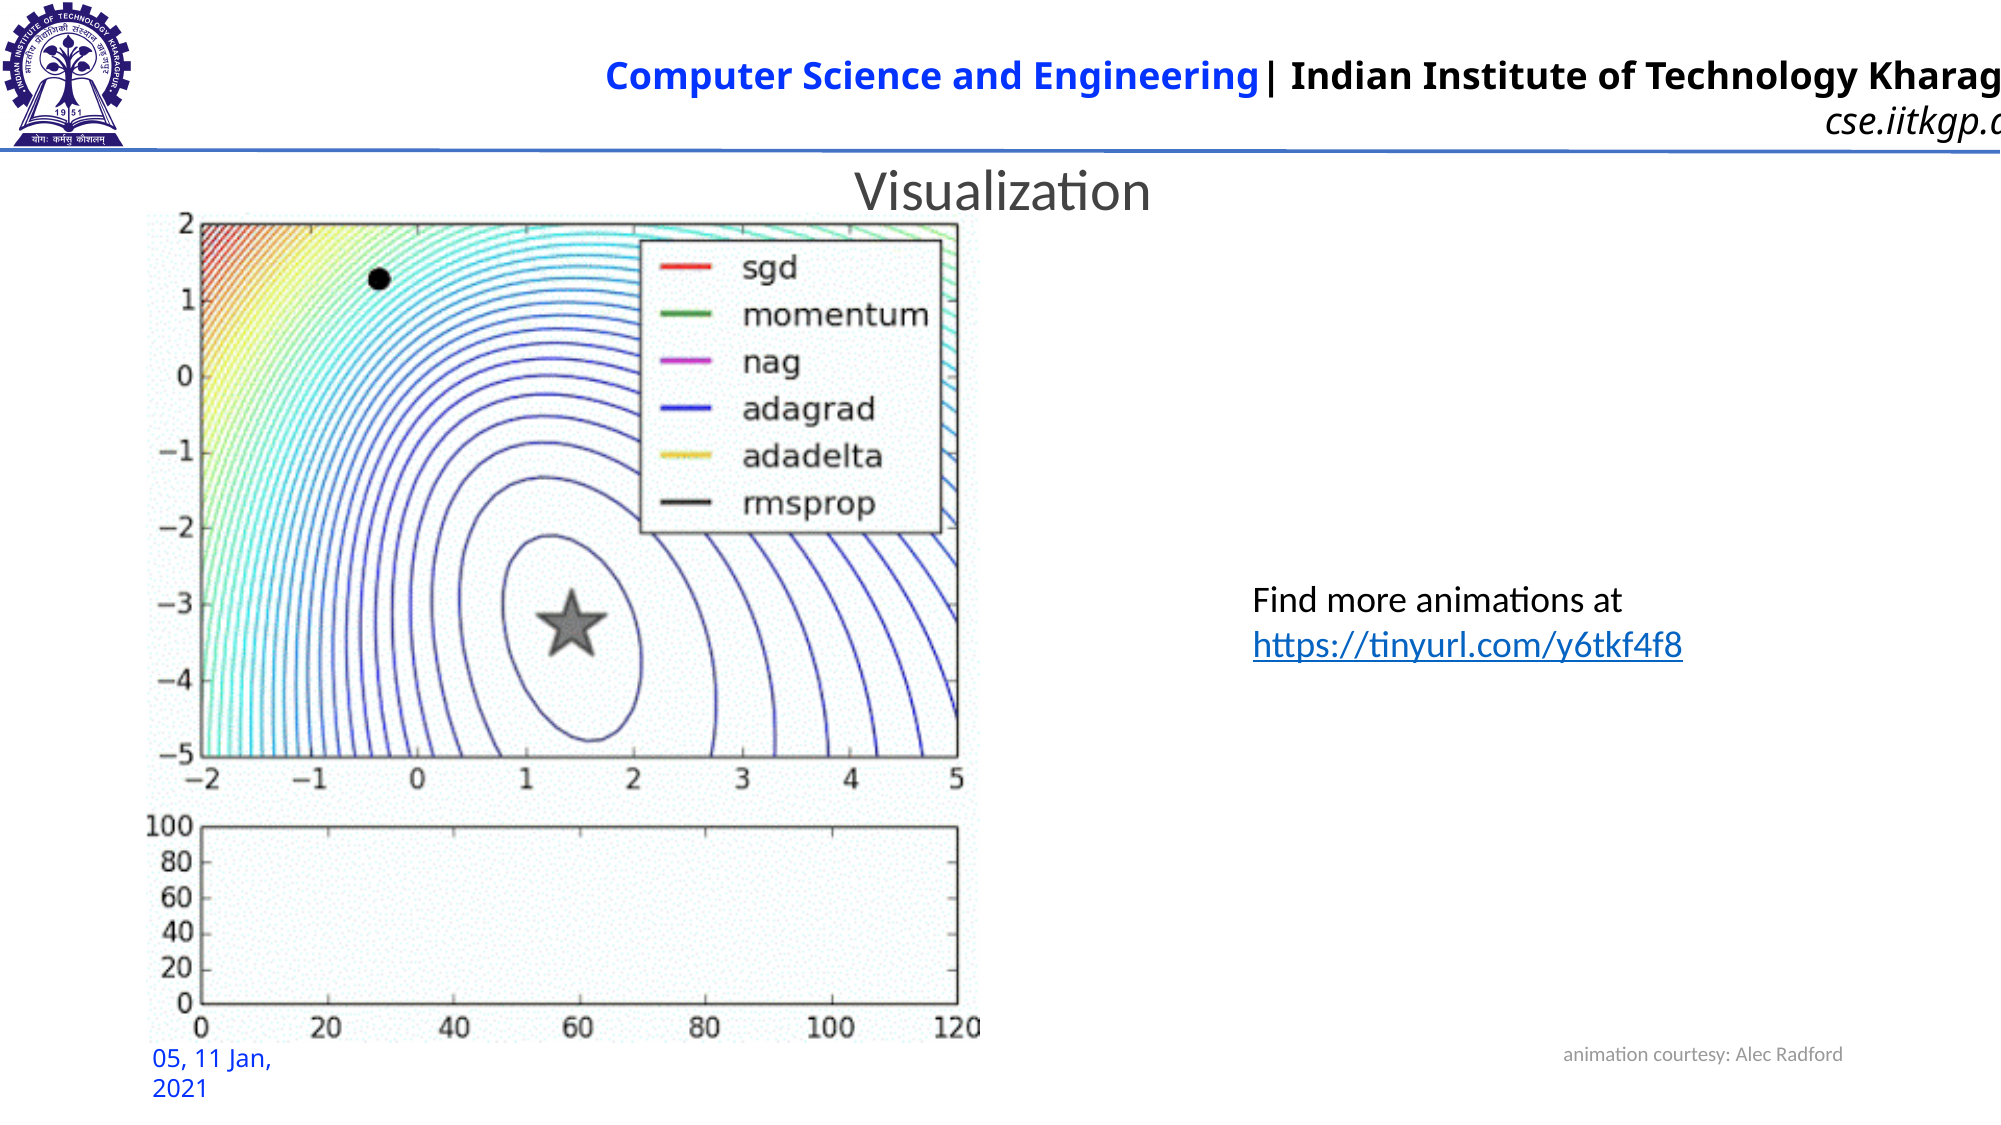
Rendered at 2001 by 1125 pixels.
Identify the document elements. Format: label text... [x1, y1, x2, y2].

text_box animation courtesy: Alec Radford [1548, 1025, 1997, 1070]
picture [146, 211, 980, 1043]
slide_number 05, 11 Jan, 2021 [137, 1042, 331, 1103]
picture [2, 2, 131, 147]
text_box Find more animations at https://tinyurl.com/y6tkf4f8 [1238, 567, 1699, 673]
text_box Visualization [305, 136, 1702, 232]
